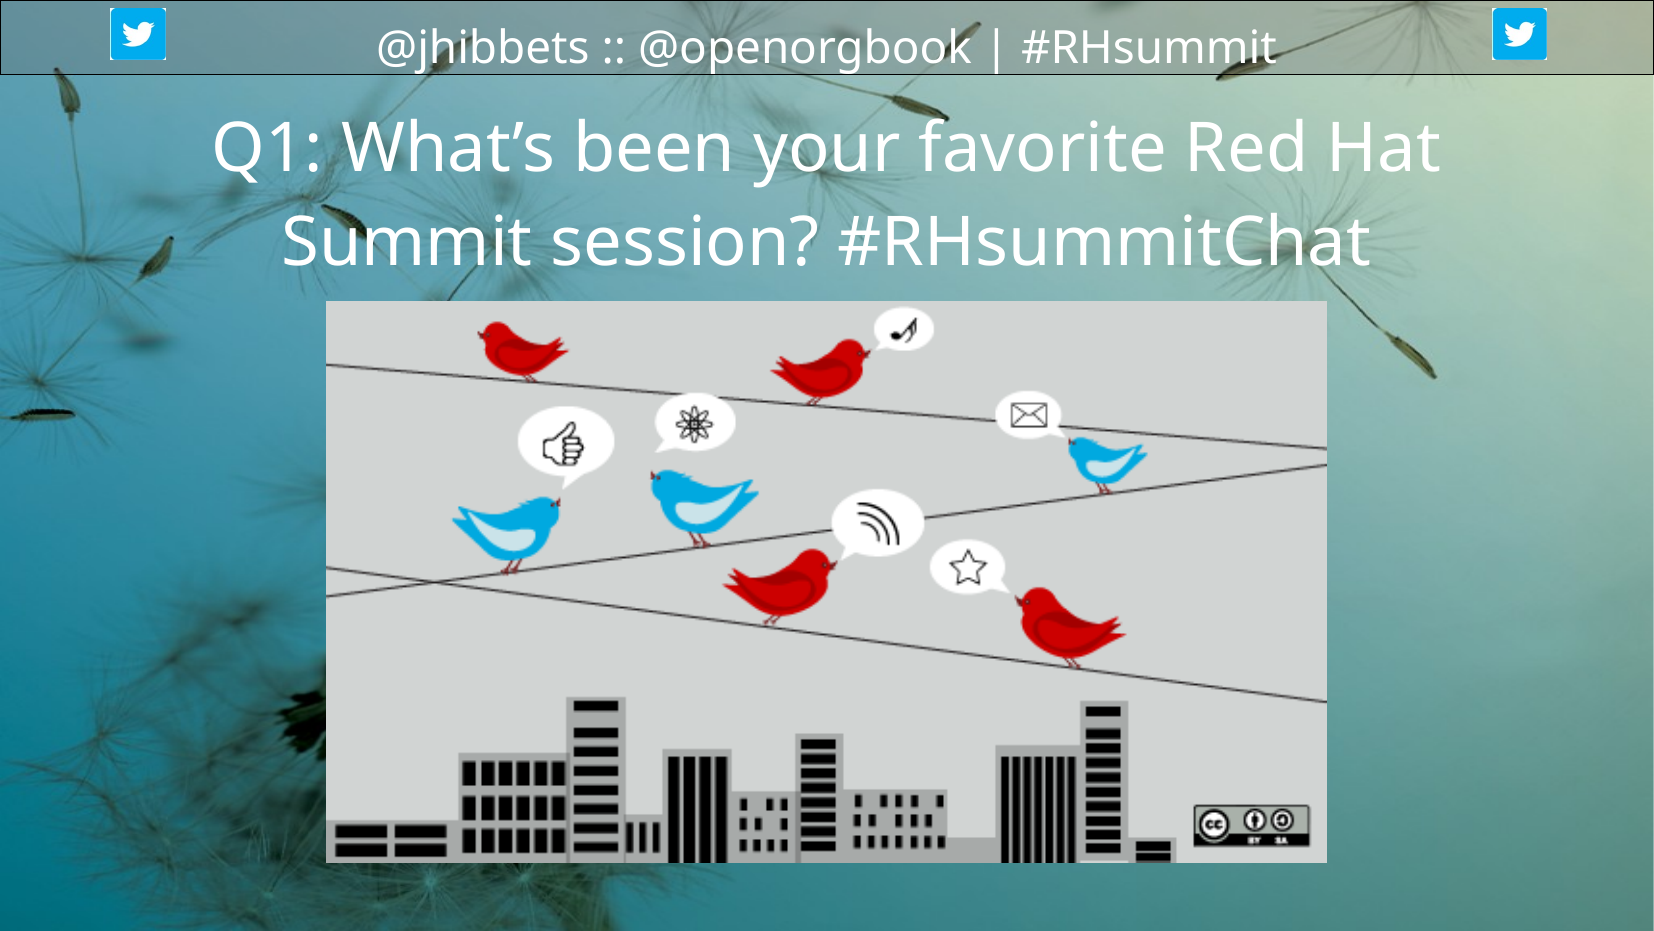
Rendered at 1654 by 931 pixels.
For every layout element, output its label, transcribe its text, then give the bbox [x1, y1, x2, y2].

picture [124, 22, 154, 46]
picture [1506, 22, 1535, 46]
title Q1: What’s been your favorite Red Hat Summit session? #RHsummitChat [82, 88, 1571, 296]
picture [0, 75, 1654, 931]
